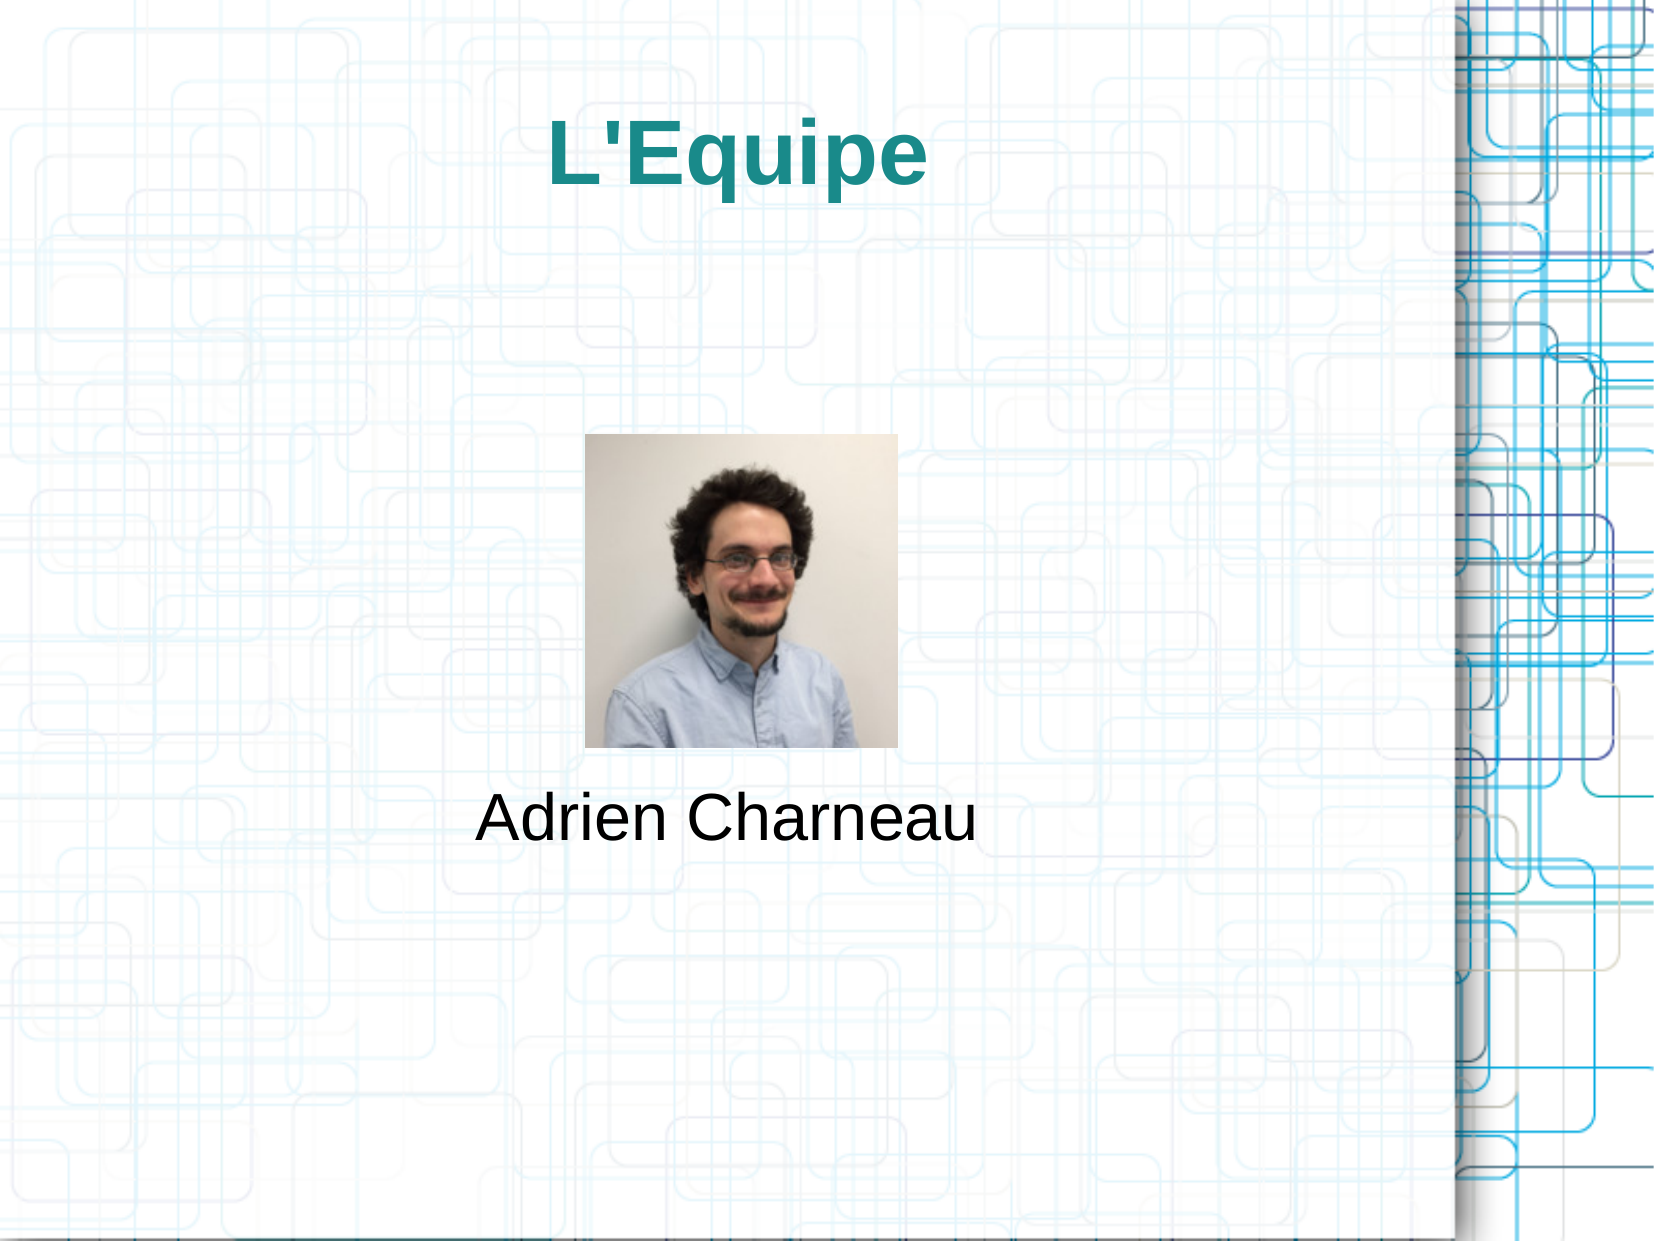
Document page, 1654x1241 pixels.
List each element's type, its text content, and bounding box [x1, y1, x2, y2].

picture [0, 0, 1654, 1241]
title L'Equipe [59, 49, 1418, 257]
list Adrien Charneau [60, 780, 1396, 869]
